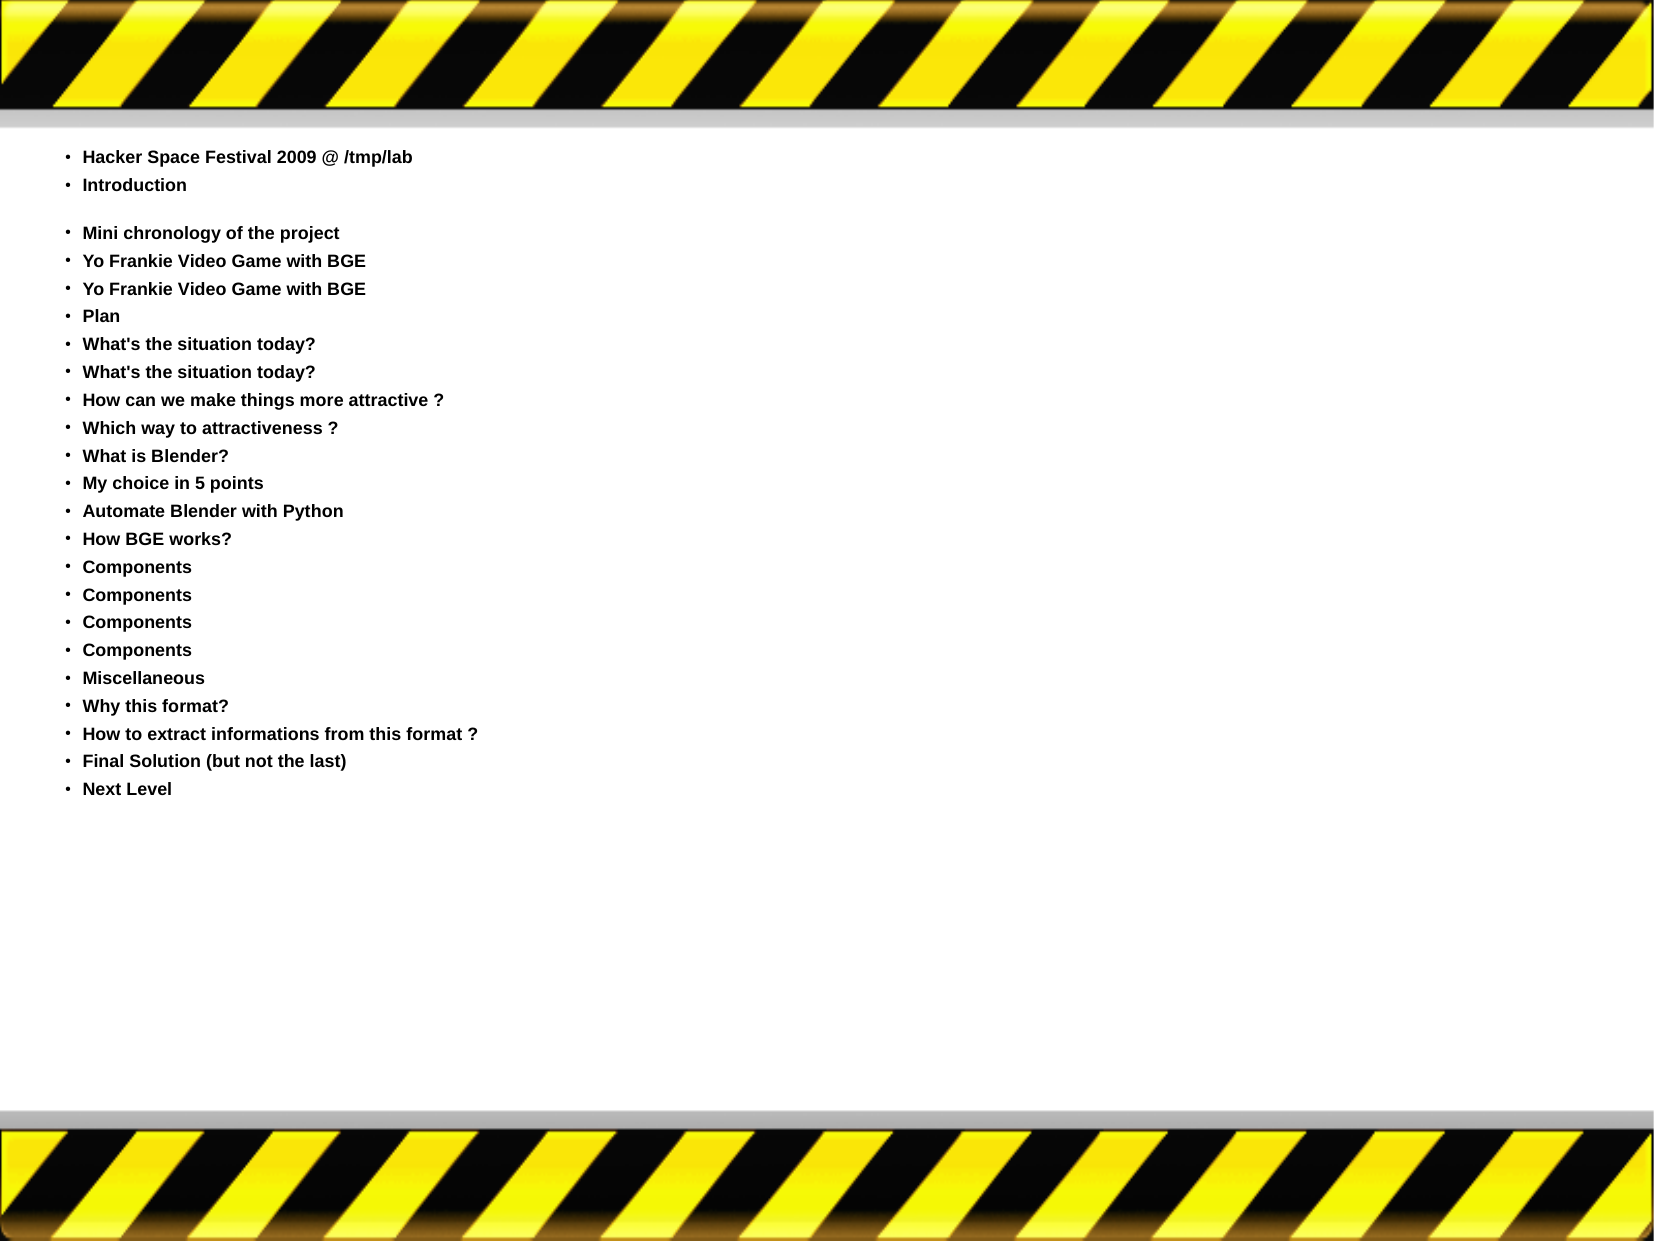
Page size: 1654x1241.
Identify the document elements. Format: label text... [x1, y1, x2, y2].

list Hacker Space Festival 2009 @ /tmp/lab Introduction Mini chronology of the project Yo Frankie Video Game with BGE Yo Frankie Video Game with BGE Plan What's the situation today? What's the situation today? How can we make things more attractive ? Which way to attractiveness ? What is Blender? My choice in 5 points Automate Blender with Python How BGE works? Components Components Components Components Miscellaneous Why this format? How to extract informations from this format ? Final Solution (but not the last) Next Level [59, 147, 1595, 803]
picture [0, 0, 1654, 1241]
